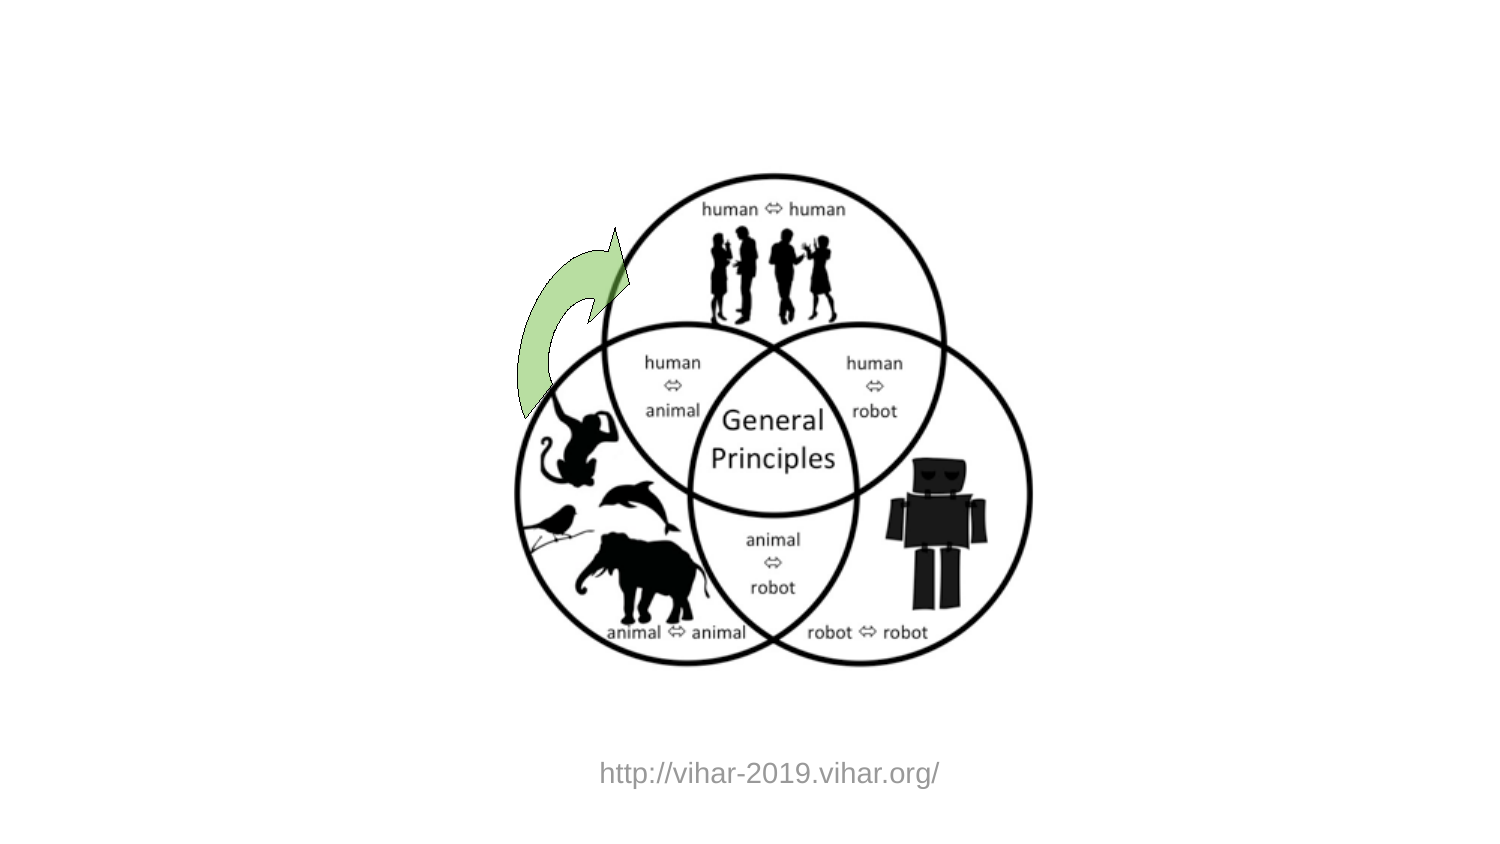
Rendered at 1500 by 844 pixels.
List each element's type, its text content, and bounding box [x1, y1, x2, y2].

picture [513, 165, 1034, 685]
text_box [517, 227, 630, 419]
text_box http://vihar-2019.vihar.org/ [584, 749, 1050, 807]
